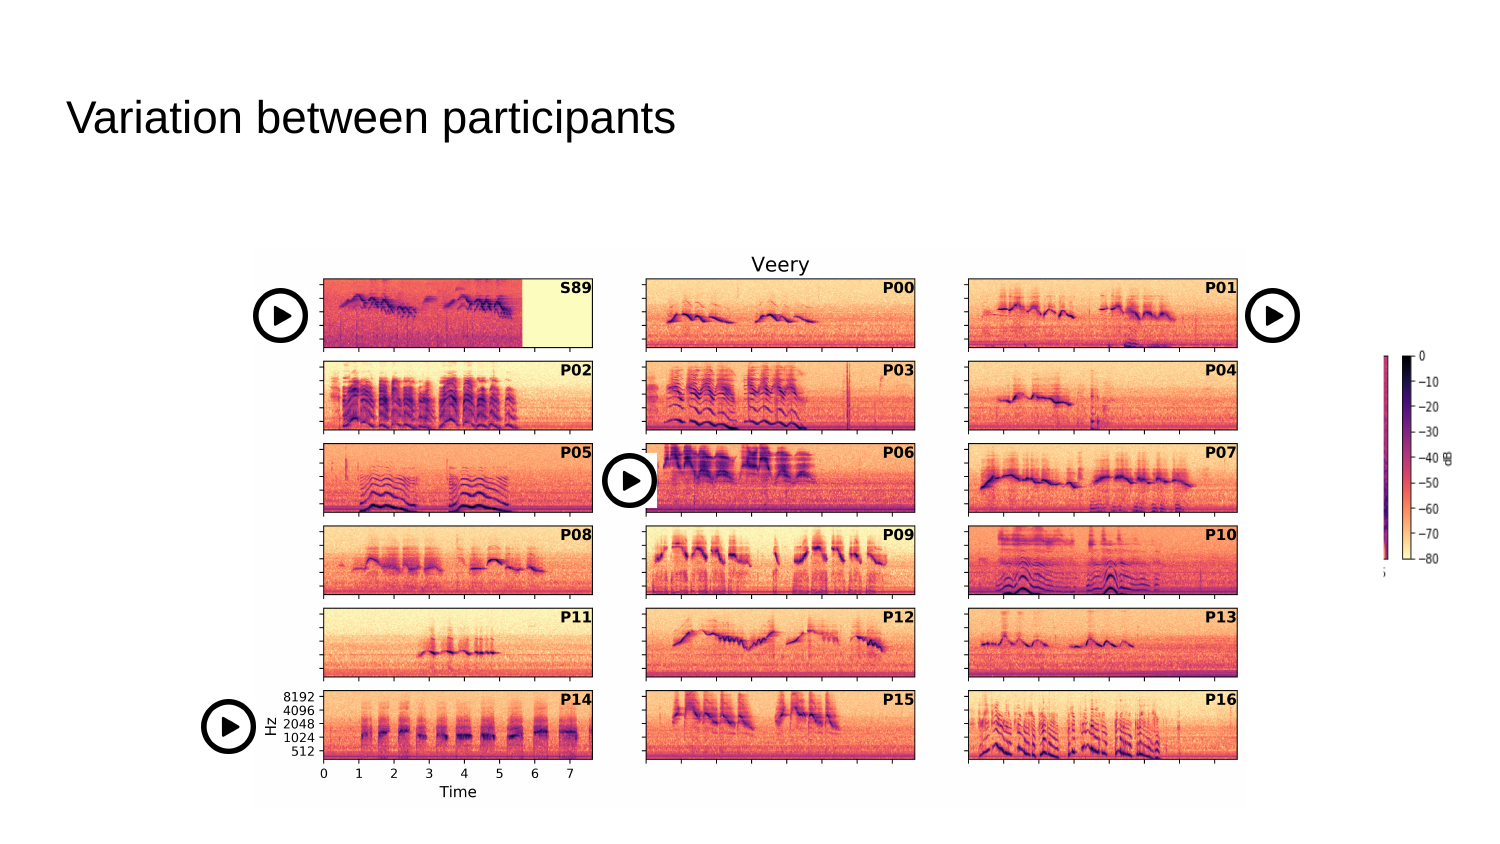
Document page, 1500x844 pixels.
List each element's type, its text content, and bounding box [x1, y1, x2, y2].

picture [201, 247, 1300, 809]
title Variation between participants [51, 72, 1449, 167]
picture [1383, 342, 1462, 606]
